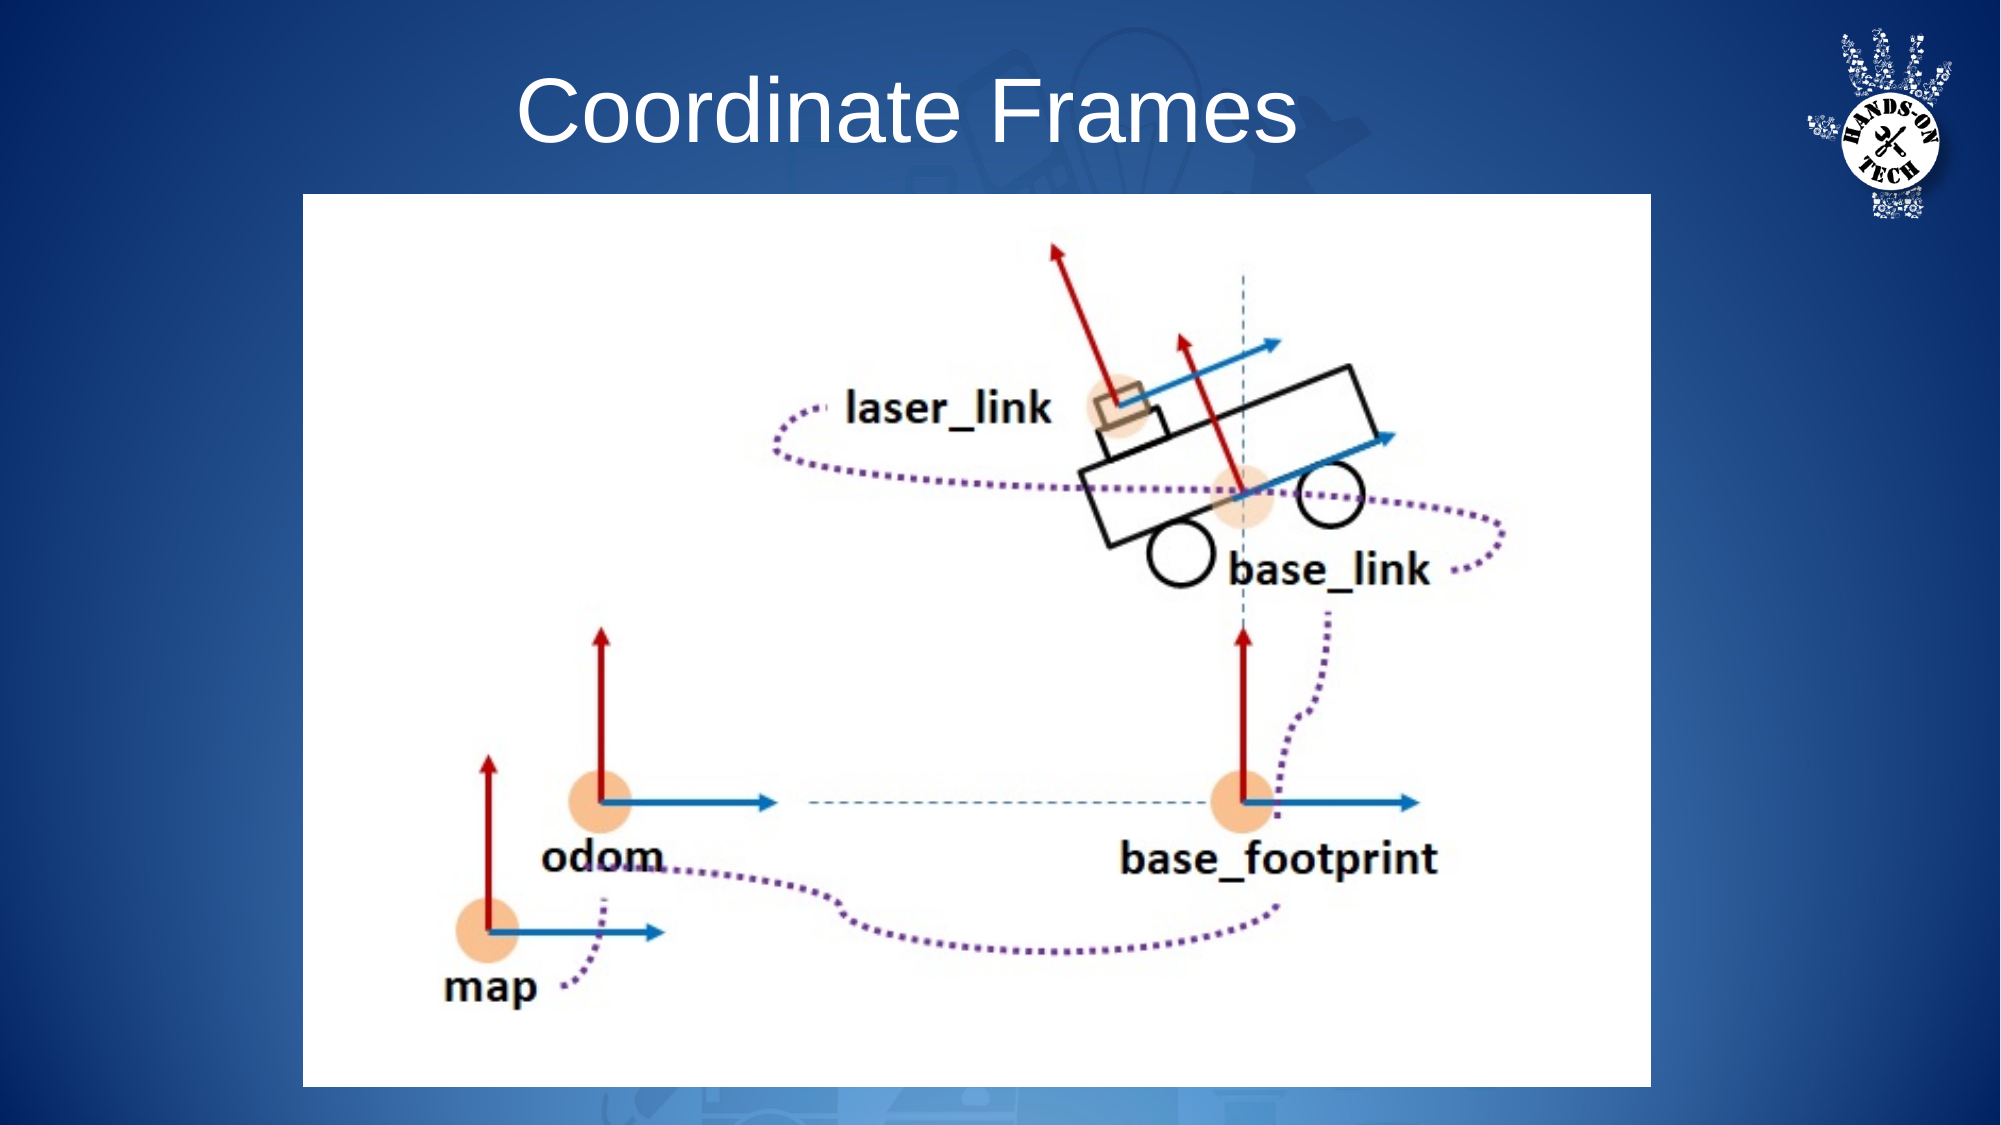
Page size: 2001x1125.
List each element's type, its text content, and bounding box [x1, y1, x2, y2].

text_box Coordinate Frames [100, 3, 1741, 222]
picture [0, 0, 2001, 1125]
